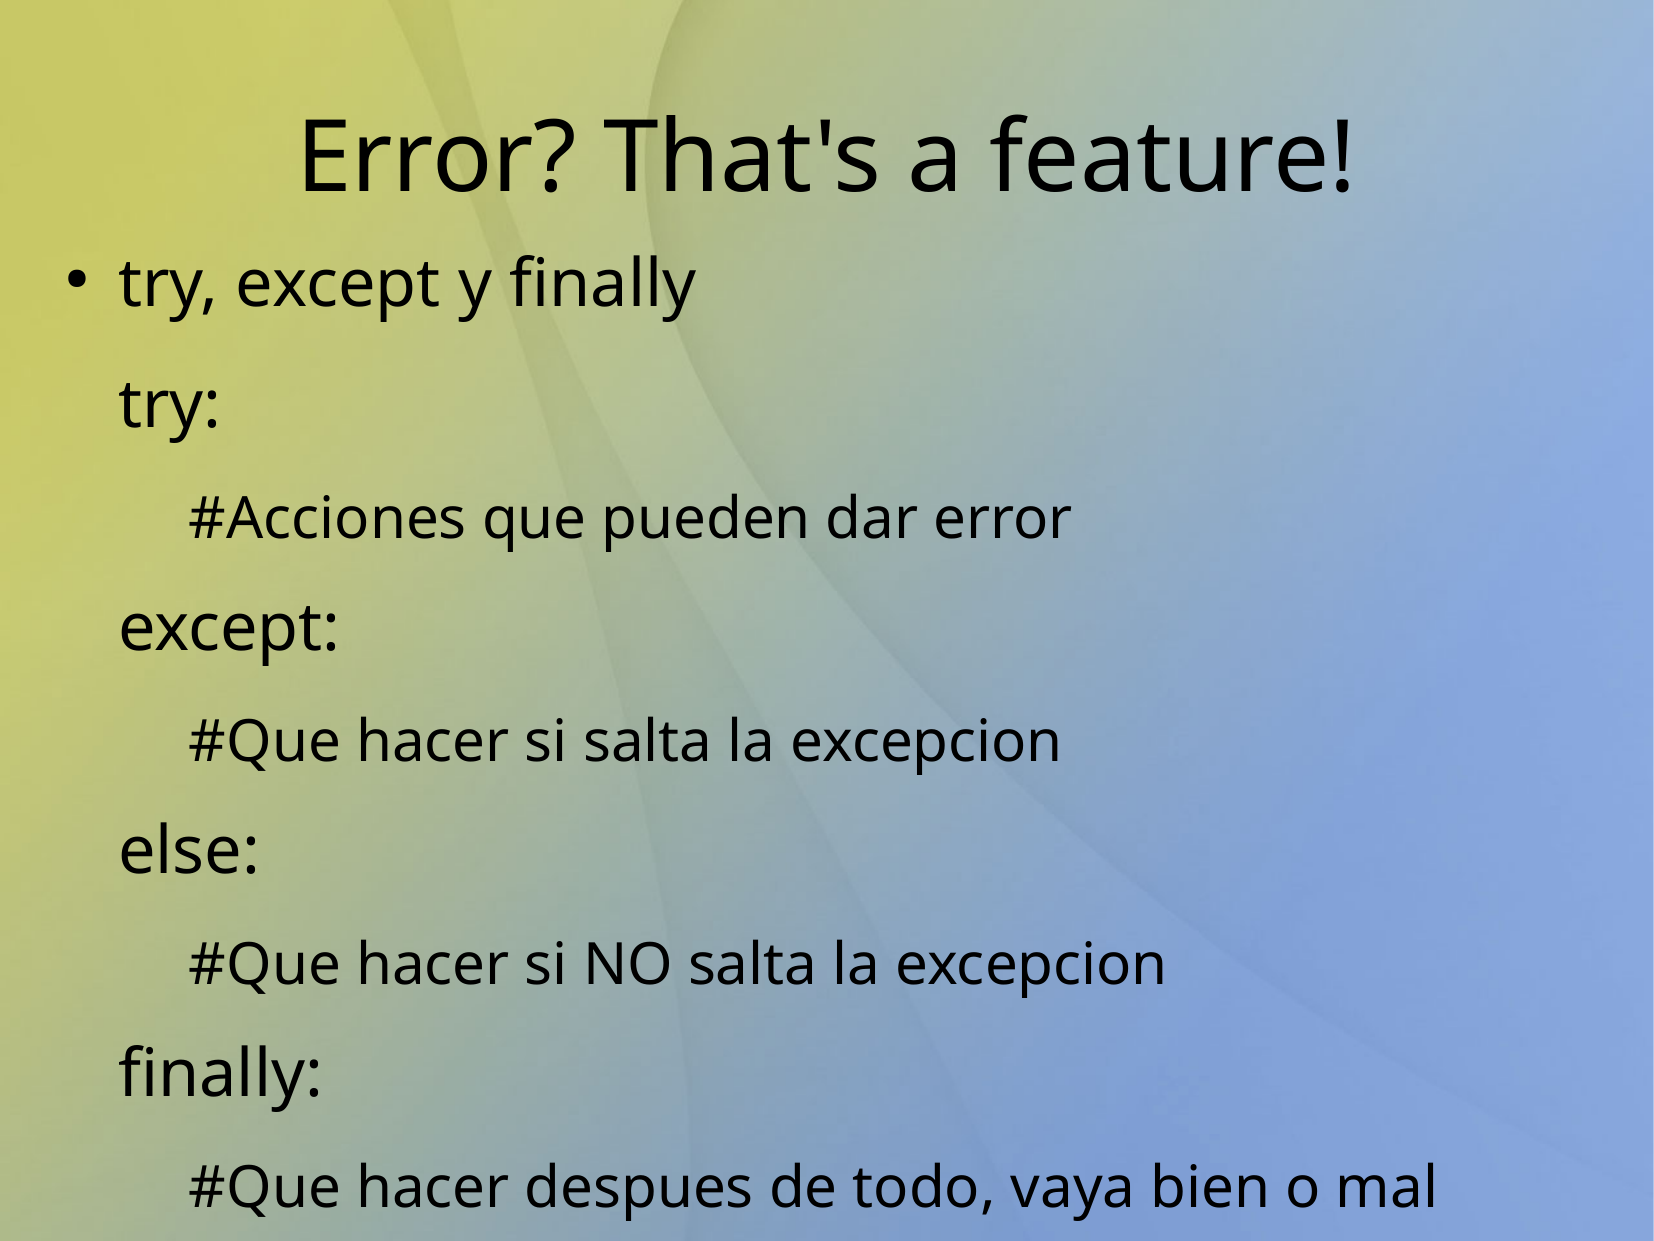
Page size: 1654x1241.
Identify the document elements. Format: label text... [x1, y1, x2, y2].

picture [0, 0, 1654, 1241]
list try, except y finally try: #Acciones que pueden dar error except: #Que hacer si salta la excepcion else: #Que hacer si NO salta la excepcion finally: #Que hacer despues de todo, vaya bien o mal [47, 235, 1536, 1182]
title Error? That's a feature! [82, 49, 1571, 257]
